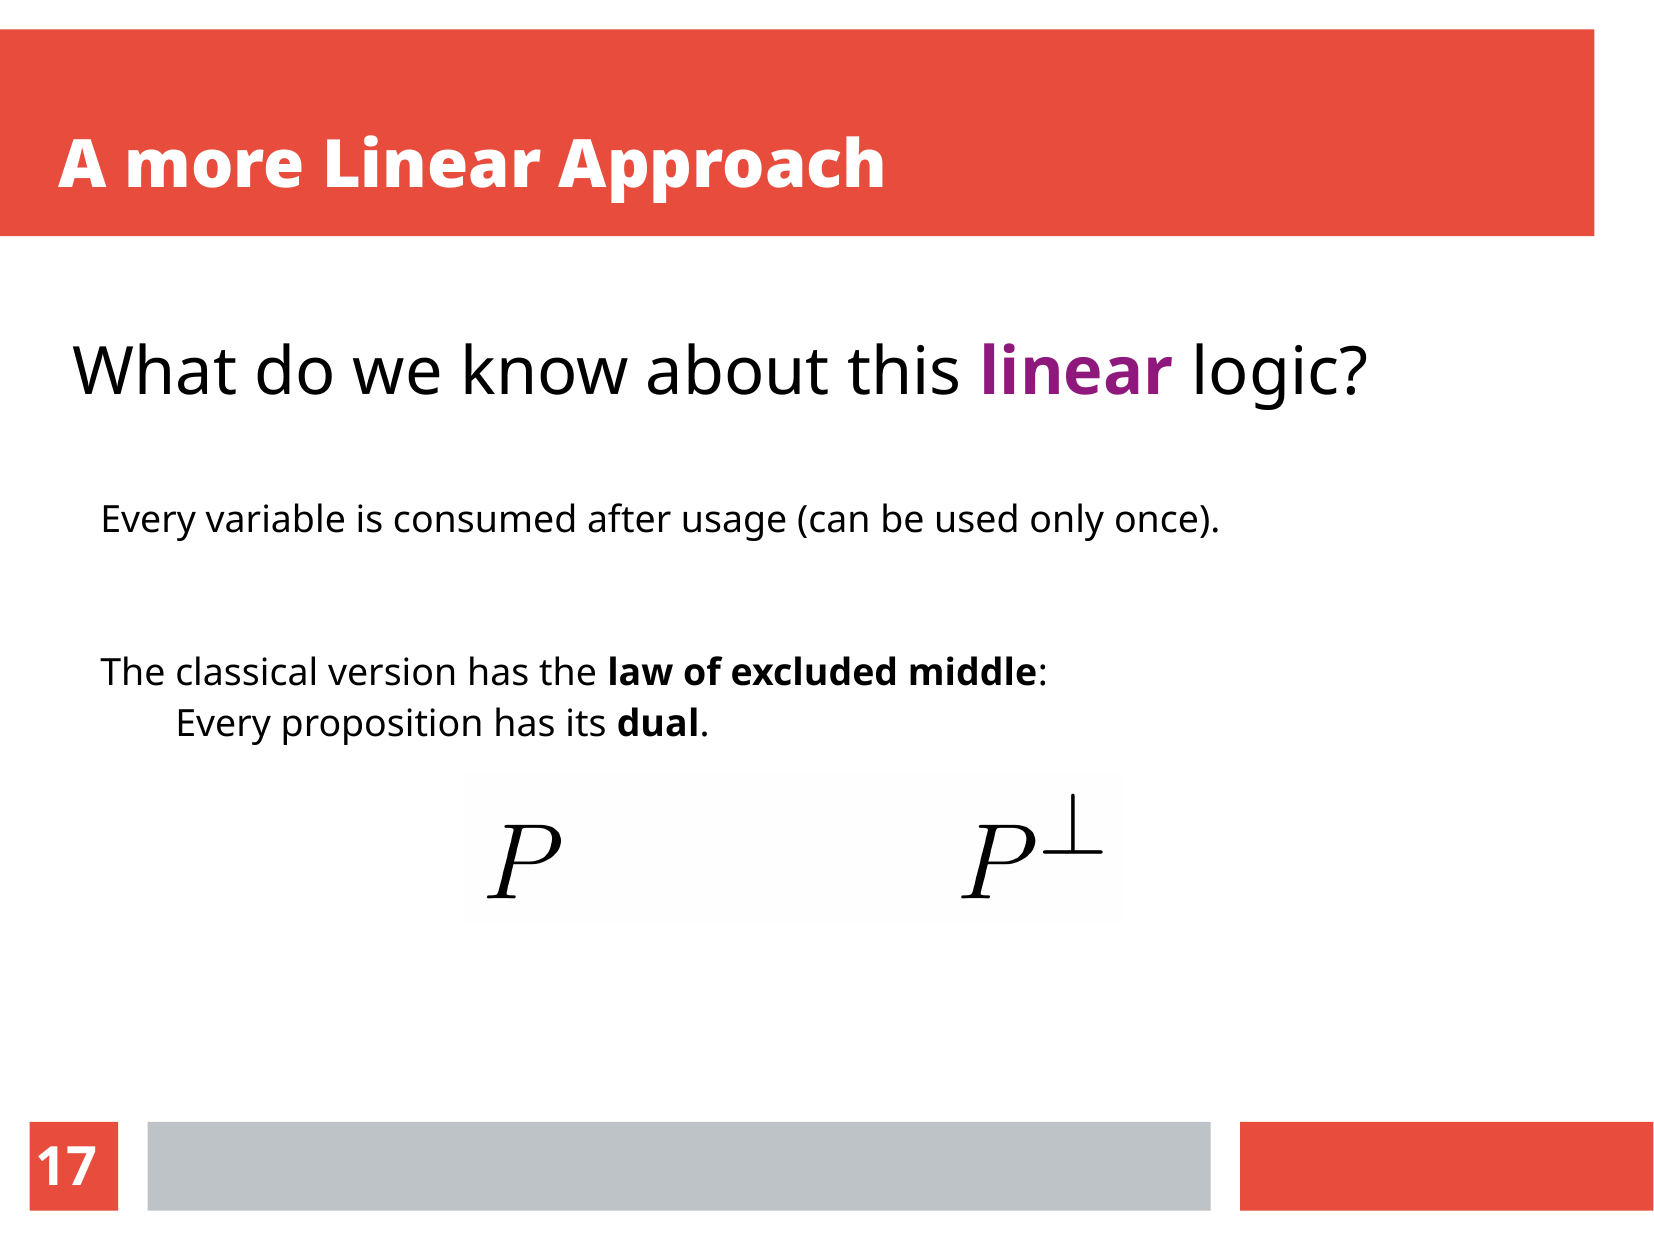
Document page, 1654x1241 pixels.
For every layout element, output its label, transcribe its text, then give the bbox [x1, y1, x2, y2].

text_box What do we know about this linear logic? [57, 315, 1487, 408]
title A more Linear Approach [59, 58, 1595, 207]
picture [464, 772, 1124, 924]
text_box Every variable is consumed after usage (can be used only once). The classical version has the law of excluded middle: Every proposition has its dual. [85, 485, 1335, 718]
text_box 17 [20, 1119, 254, 1210]
